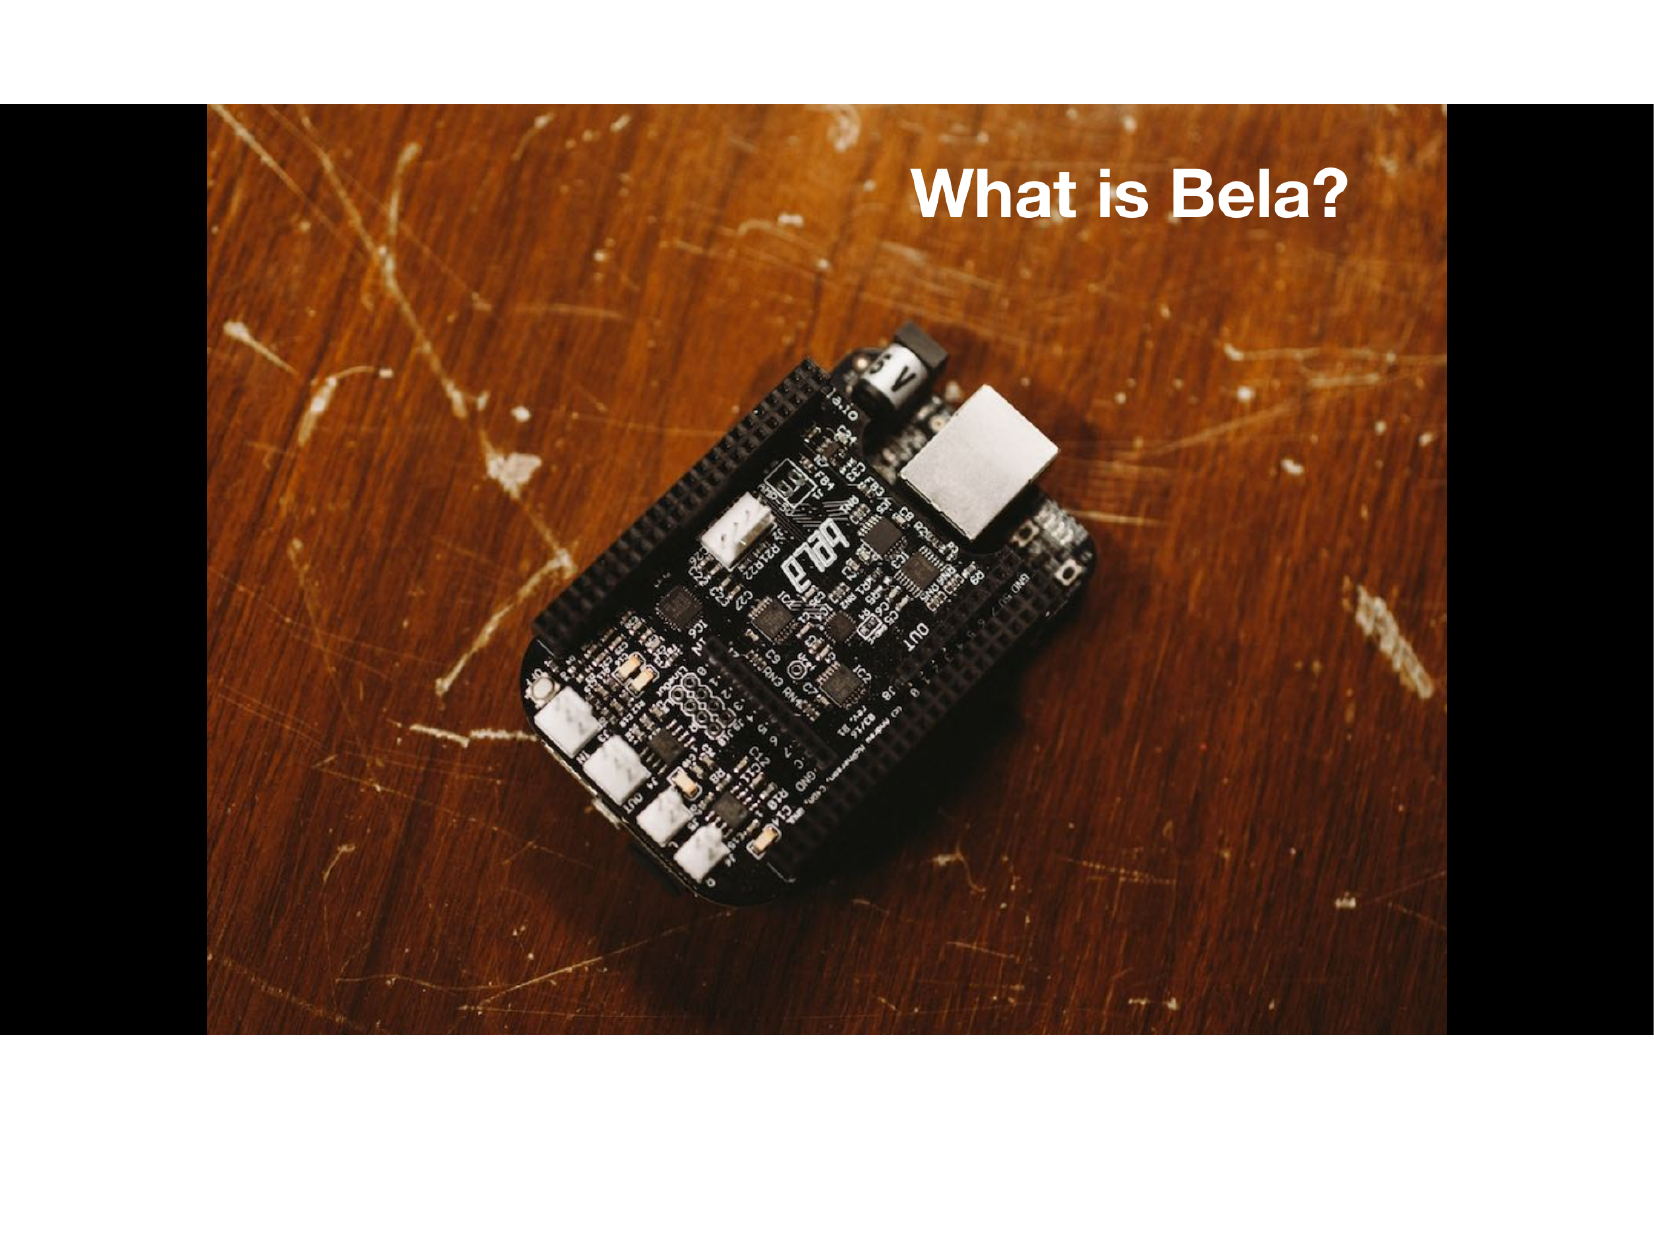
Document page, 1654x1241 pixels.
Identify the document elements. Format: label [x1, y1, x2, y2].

picture [0, 104, 1654, 1036]
